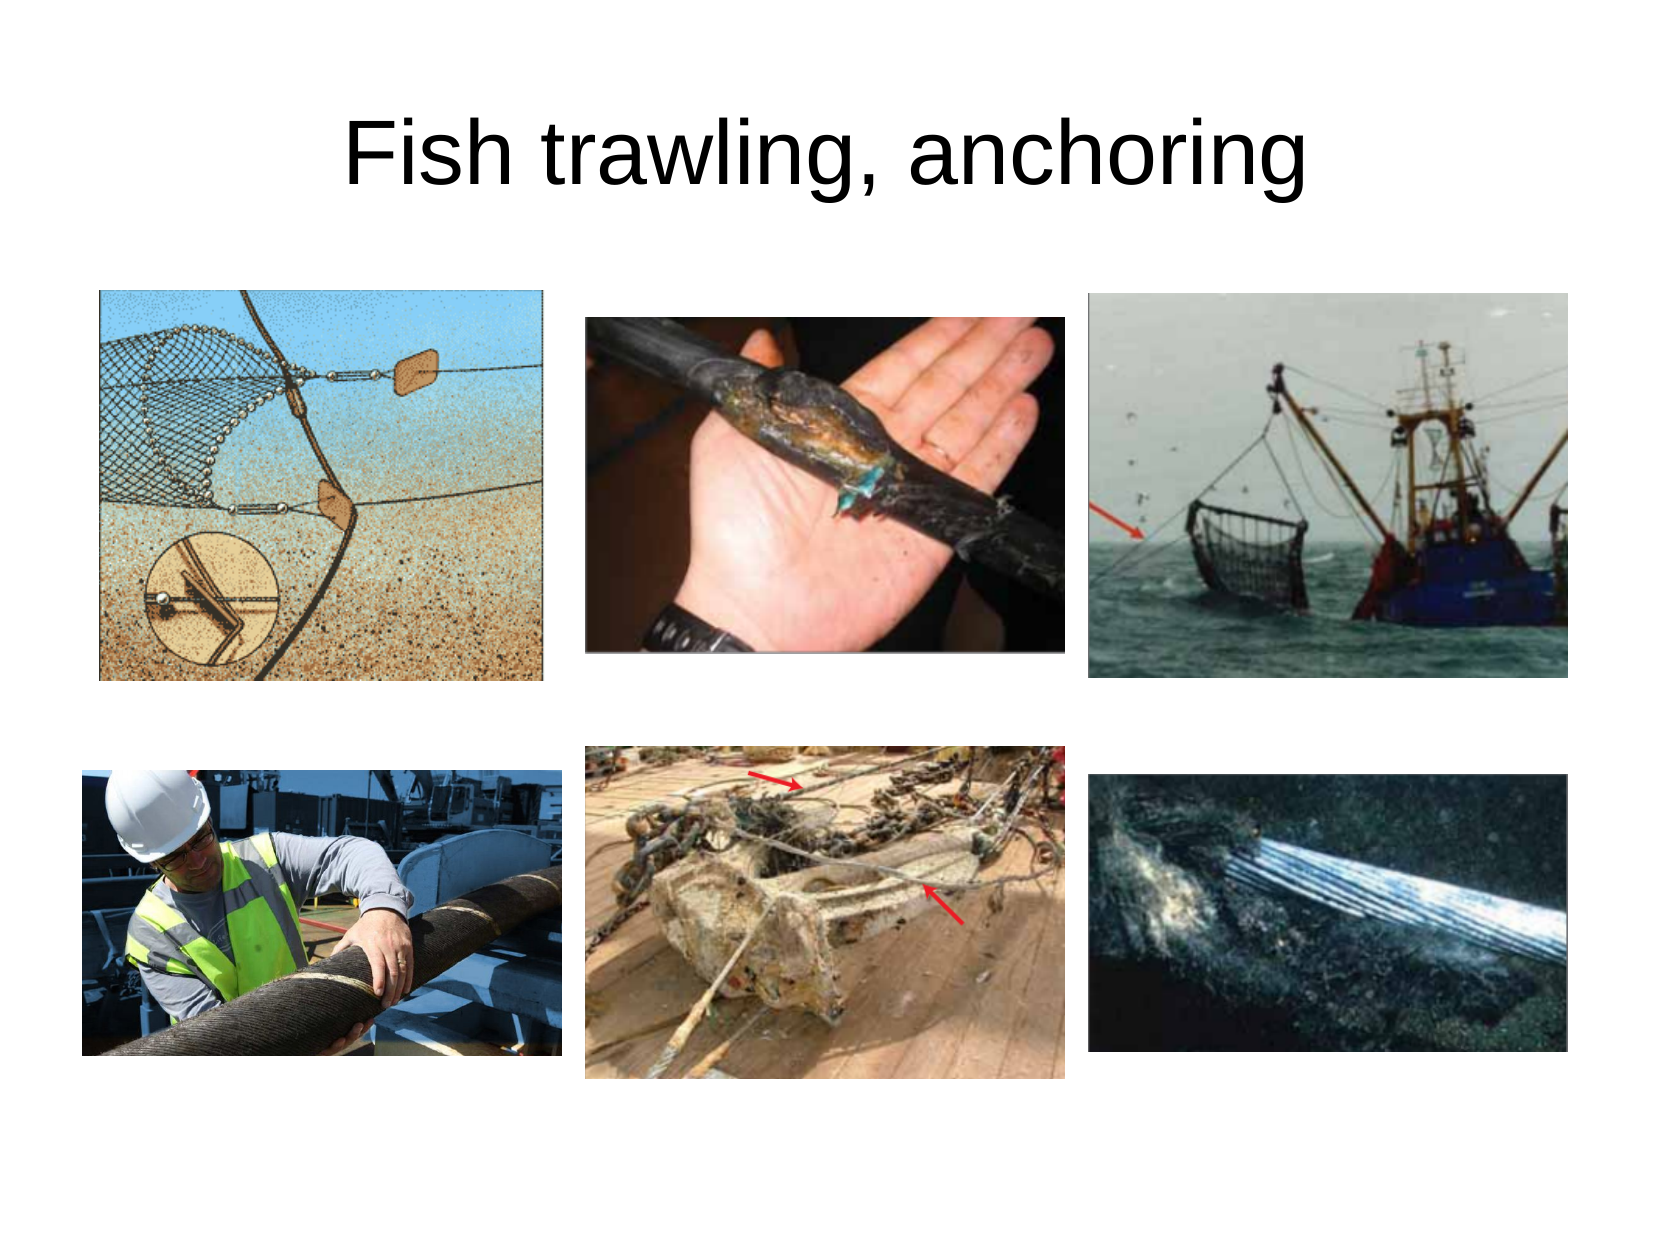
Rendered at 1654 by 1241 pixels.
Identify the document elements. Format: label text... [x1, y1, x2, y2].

title Fish trawling, anchoring [82, 49, 1571, 257]
picture [585, 317, 1065, 654]
picture [99, 290, 545, 681]
picture [585, 746, 1065, 1079]
picture [1088, 774, 1568, 1052]
picture [82, 770, 562, 1056]
picture [1088, 293, 1568, 678]
